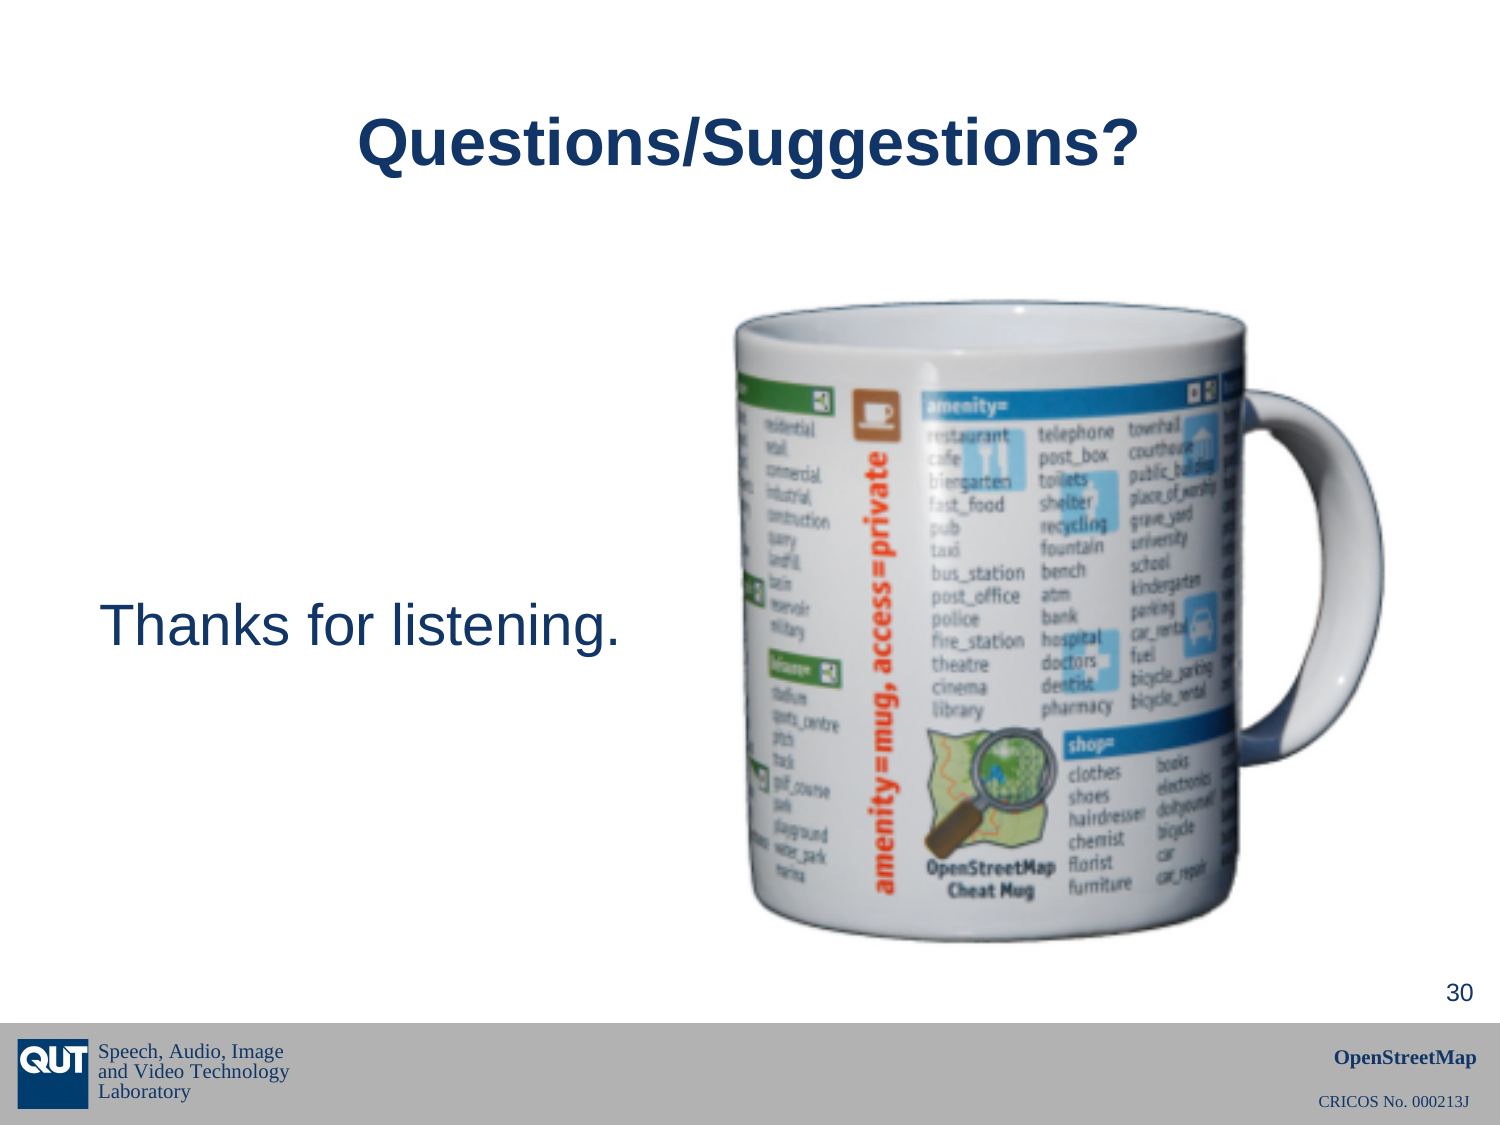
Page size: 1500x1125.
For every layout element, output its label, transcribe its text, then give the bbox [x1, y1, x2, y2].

picture [731, 295, 1388, 949]
title Questions/Suggestions? [74, 44, 1425, 233]
subtitle Thanks for listening. [59, 386, 664, 857]
picture [17, 1039, 89, 1109]
